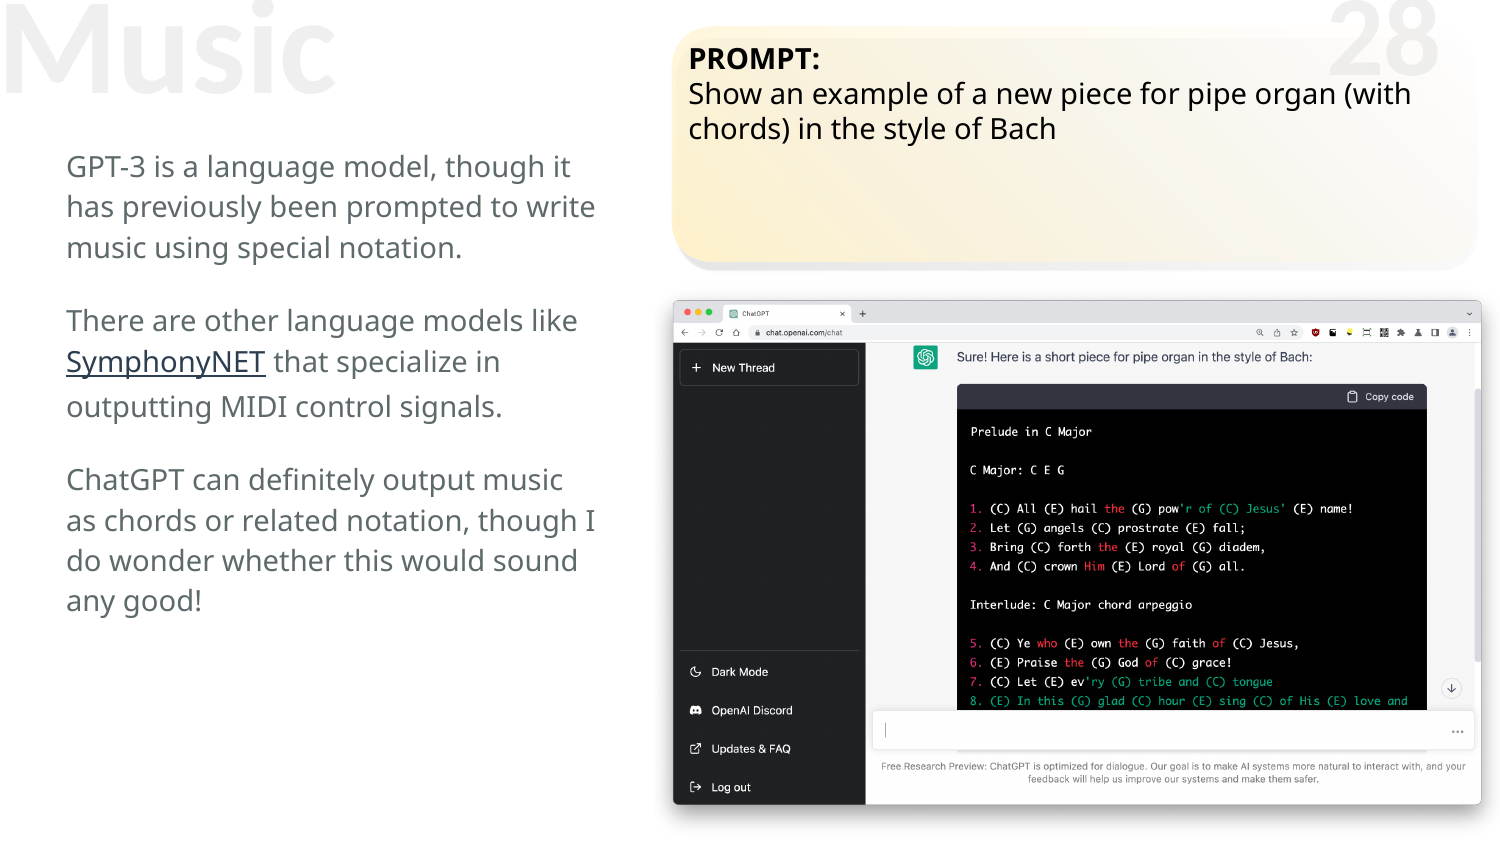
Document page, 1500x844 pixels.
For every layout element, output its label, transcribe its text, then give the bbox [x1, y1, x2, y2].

list GPT-3 is a language model, though it has previously been prompted to write music using special notation. There are other language models like SymphonyNET that specialize in outputting MIDI control signals. ChatGPT can definitely output music as chords or related notation, though I do wonder whether this would sound any good! [51, 128, 615, 811]
picture [654, 280, 1500, 844]
subtitle Show an example of a new piece for pipe organ (with chords) in the style of Bach [673, 60, 1471, 251]
title Music [0, 0, 1435, 91]
